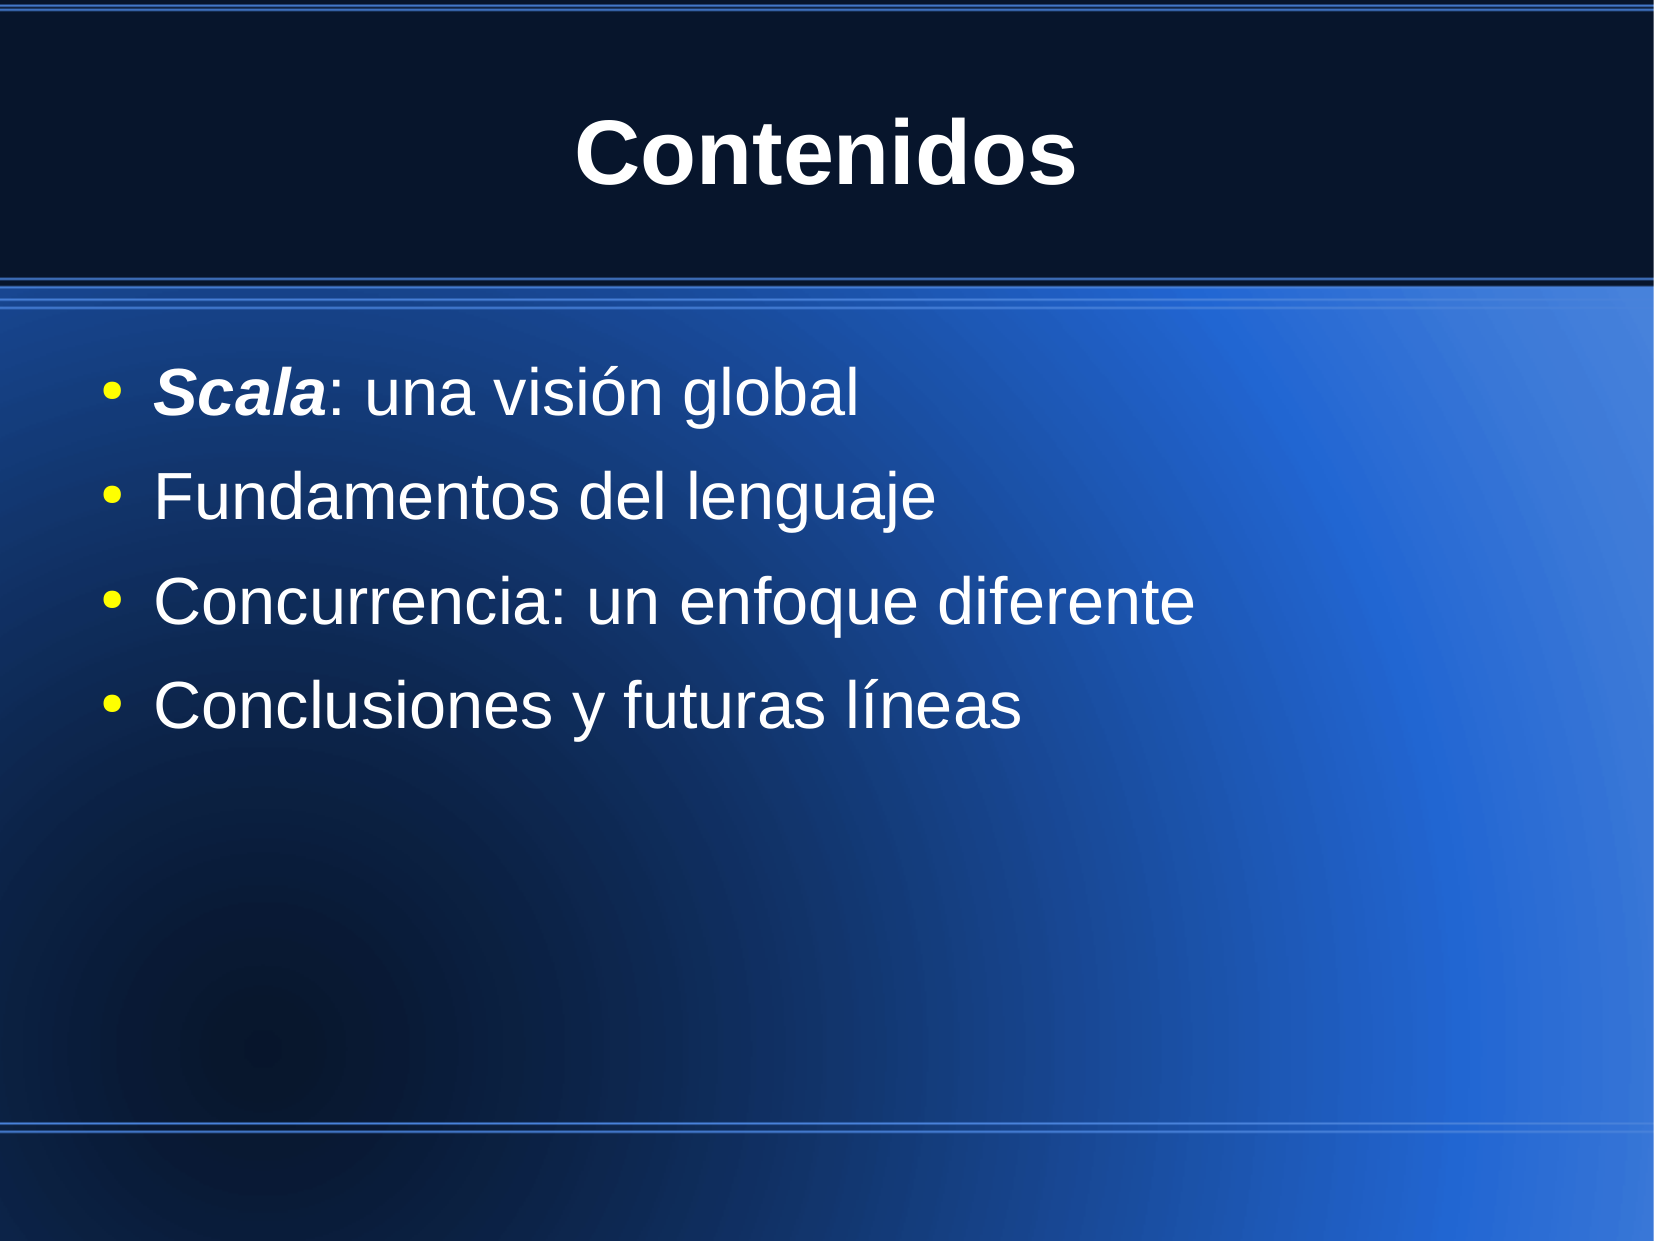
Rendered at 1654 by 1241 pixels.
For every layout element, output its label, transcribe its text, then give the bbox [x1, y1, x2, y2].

title Contenidos [82, 49, 1571, 257]
picture [0, 0, 1654, 1241]
list Scala: una visión global Fundamentos del lenguaje Concurrencia: un enfoque diferente Conclusiones y futuras líneas [82, 355, 1536, 1043]
